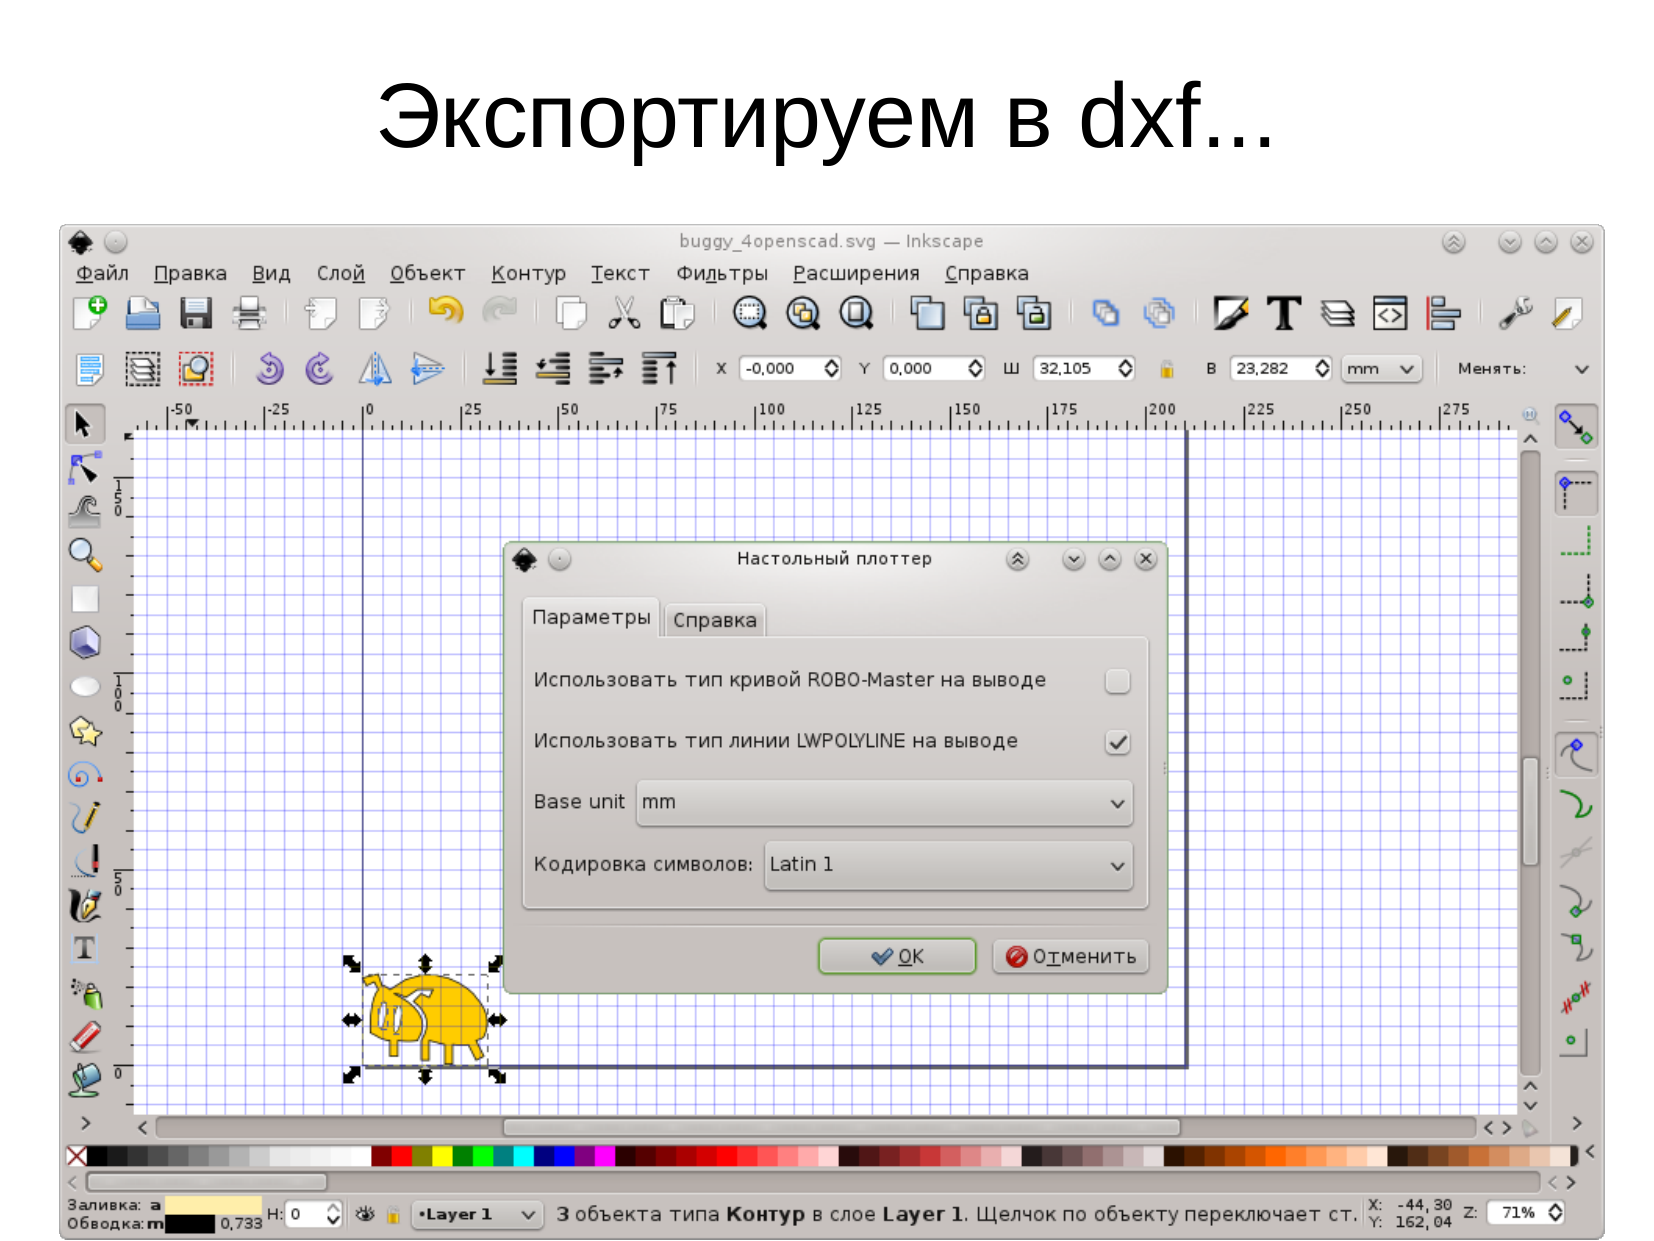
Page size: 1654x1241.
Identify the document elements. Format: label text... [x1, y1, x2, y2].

title Экспортируем в dxf... [82, 11, 1571, 219]
picture [59, 224, 1605, 1240]
